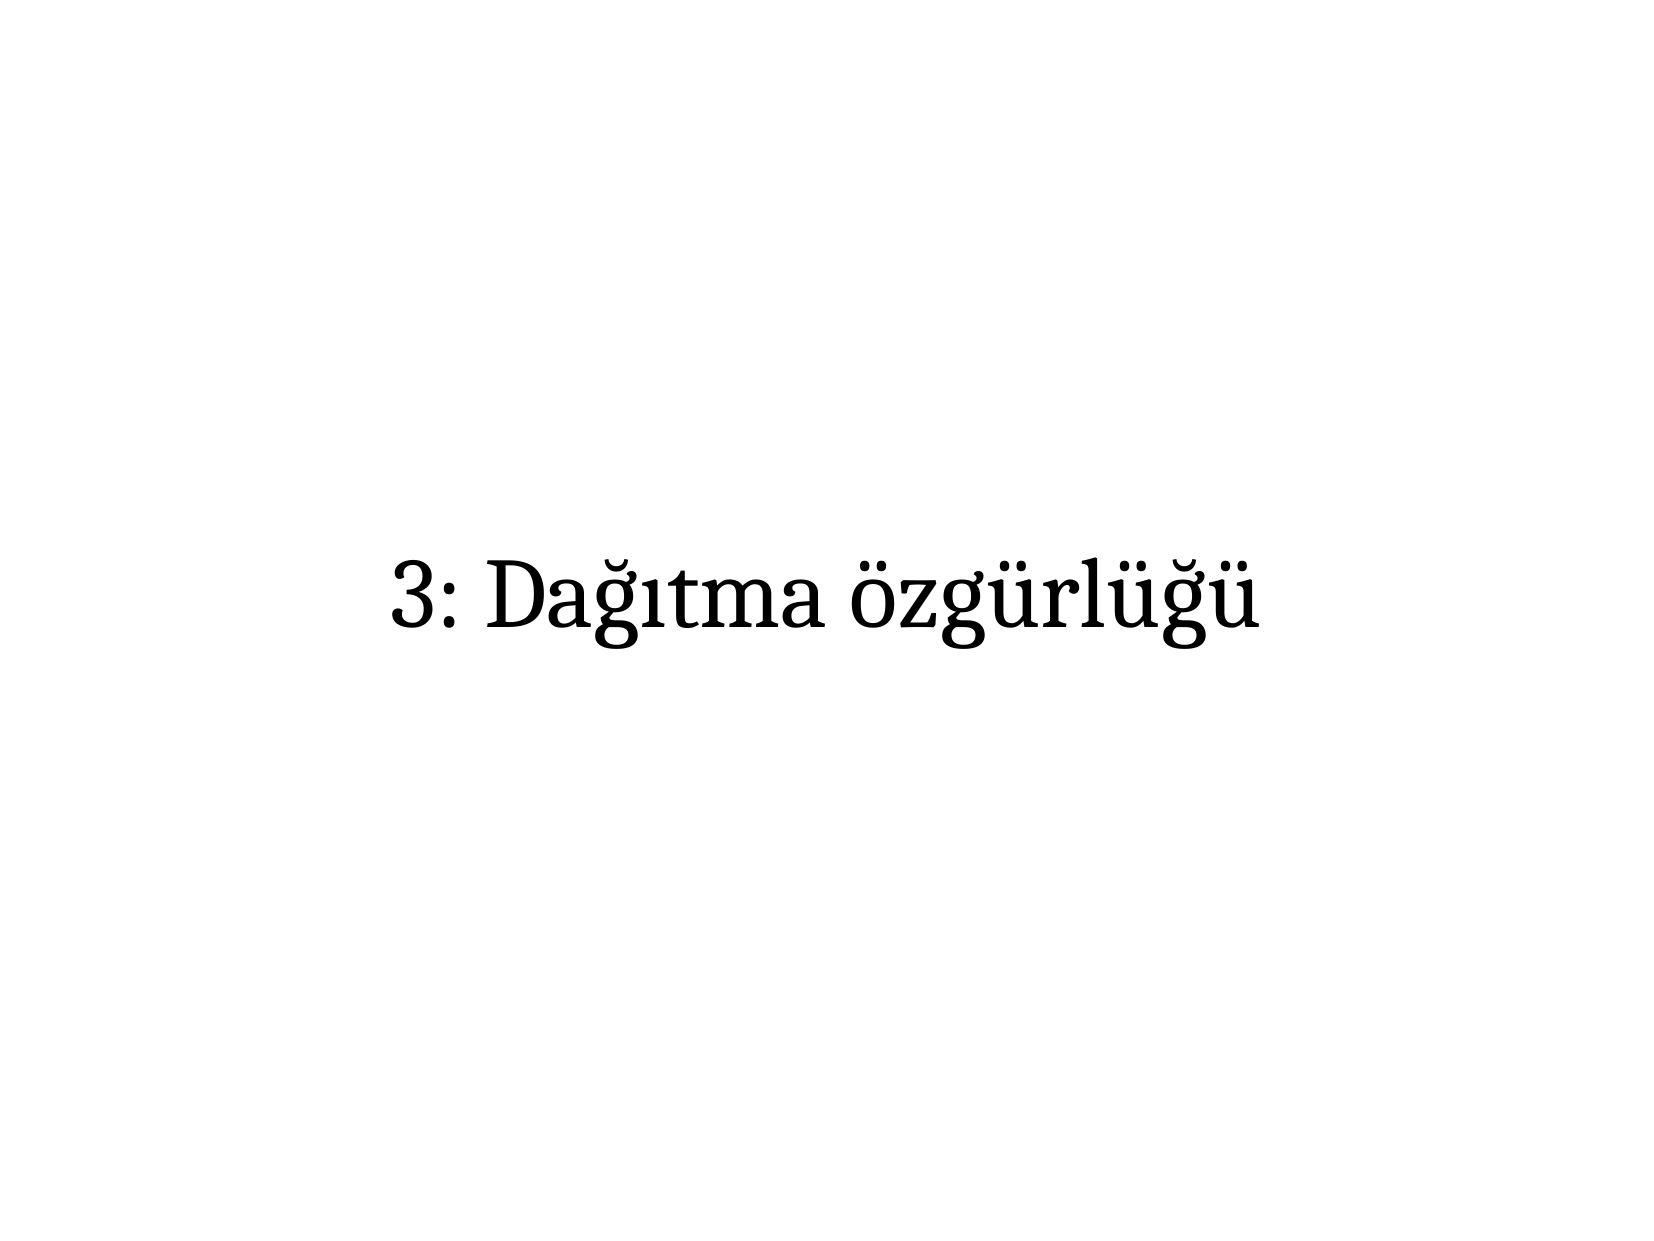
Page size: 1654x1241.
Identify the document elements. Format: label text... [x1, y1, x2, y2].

title 3: Dağıtma özgürlüğü [82, 281, 1571, 908]
